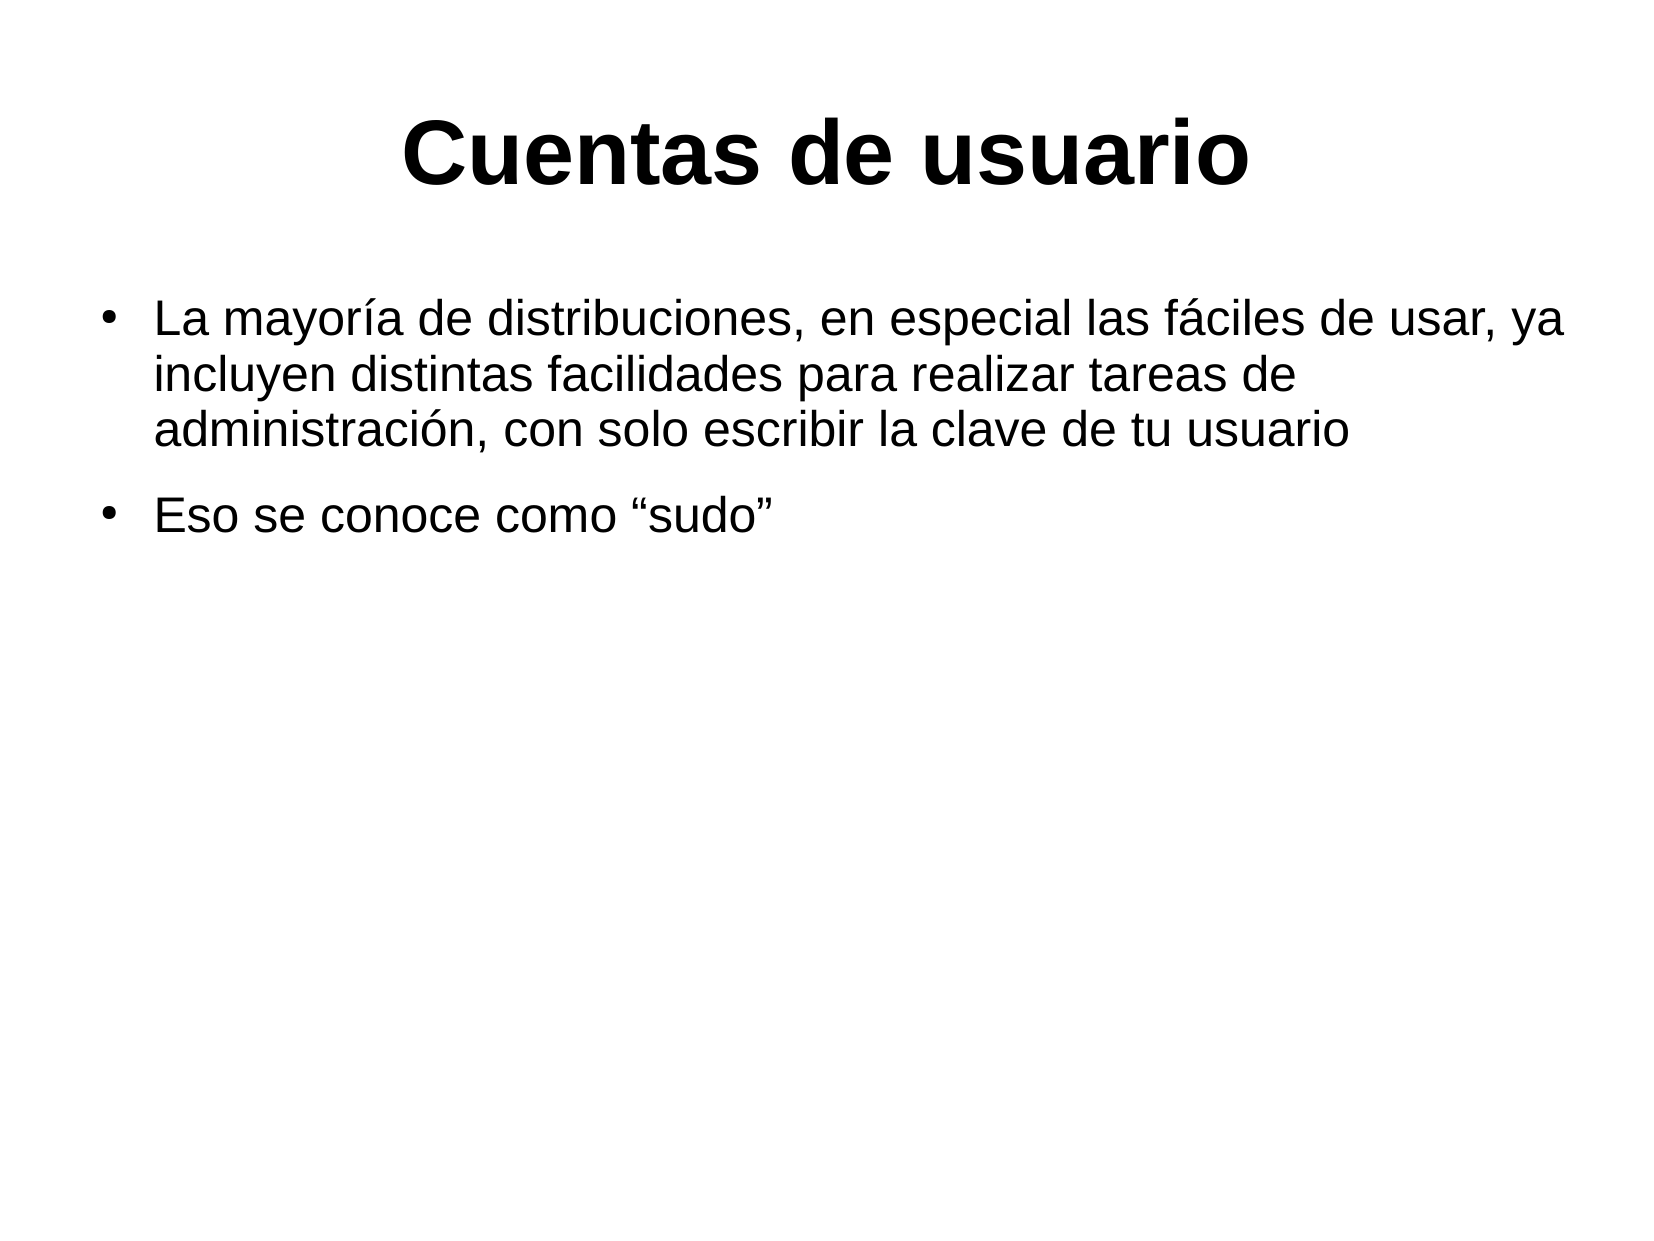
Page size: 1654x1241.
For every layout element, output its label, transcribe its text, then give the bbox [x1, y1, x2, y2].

list La mayoría de distribuciones, en especial las fáciles de usar, ya incluyen distintas facilidades para realizar tareas de administración, con solo escribir la clave de tu usuario Eso se conoce como “sudo” [82, 290, 1571, 1010]
title Cuentas de usuario [82, 49, 1571, 257]
